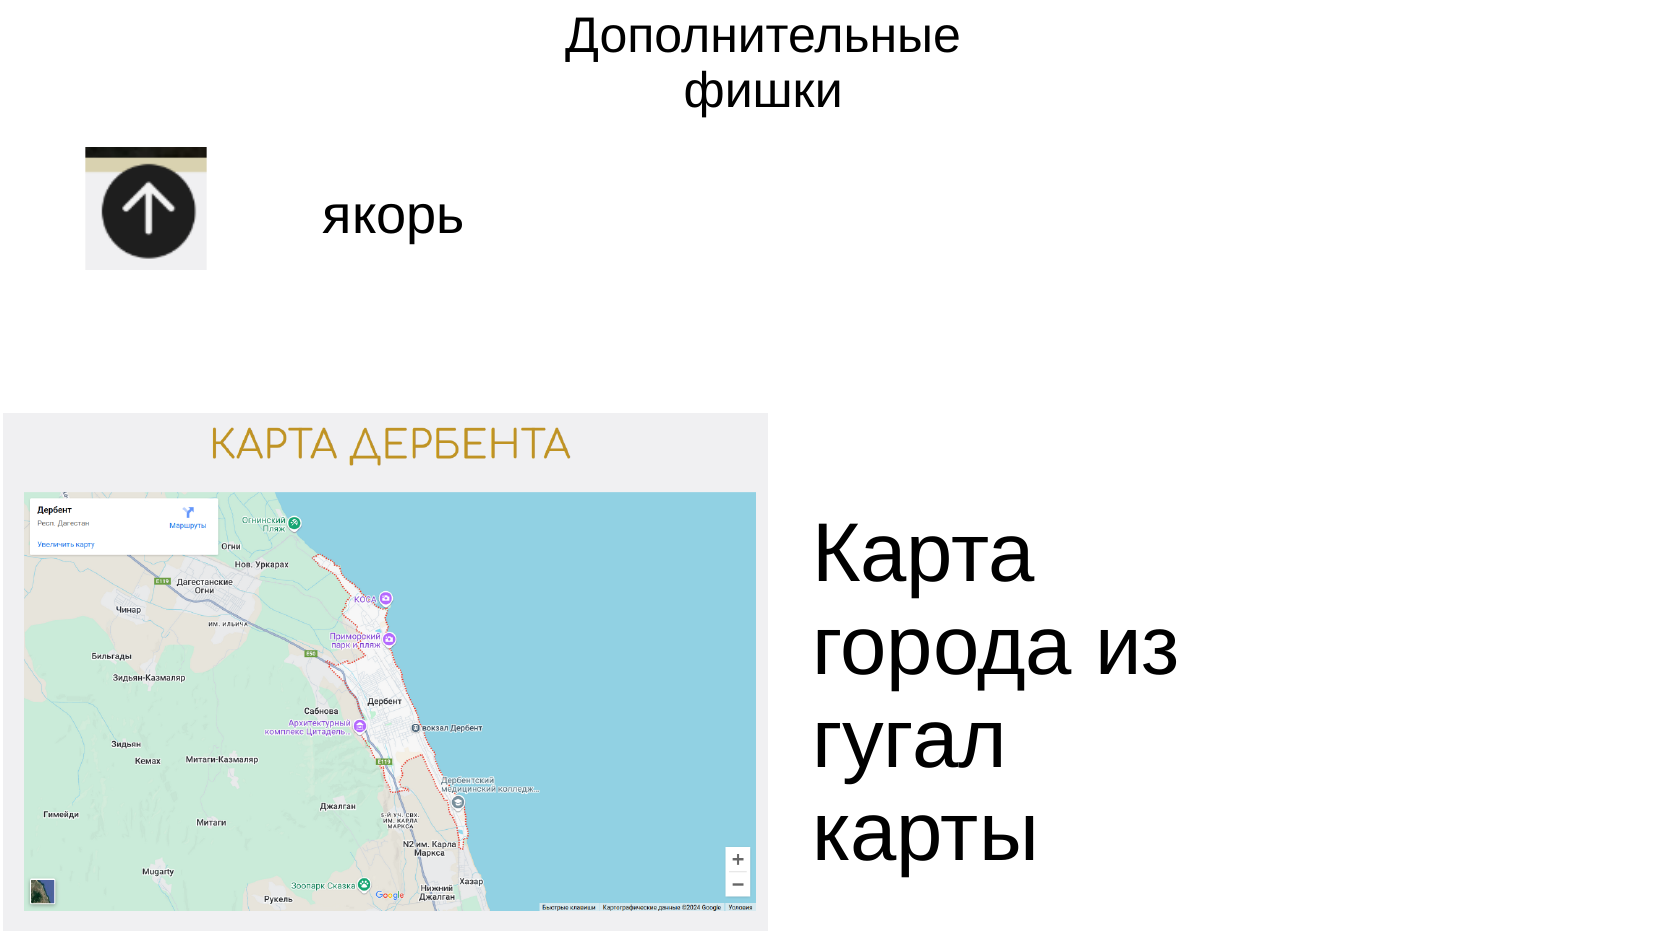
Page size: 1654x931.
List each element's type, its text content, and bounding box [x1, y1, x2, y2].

text_box Дополнительные фишки [492, 0, 1034, 148]
text_box Карта города из гугал карты [797, 498, 1249, 886]
picture [3, 413, 768, 931]
picture [85, 147, 207, 270]
text_box якорь [226, 177, 562, 253]
